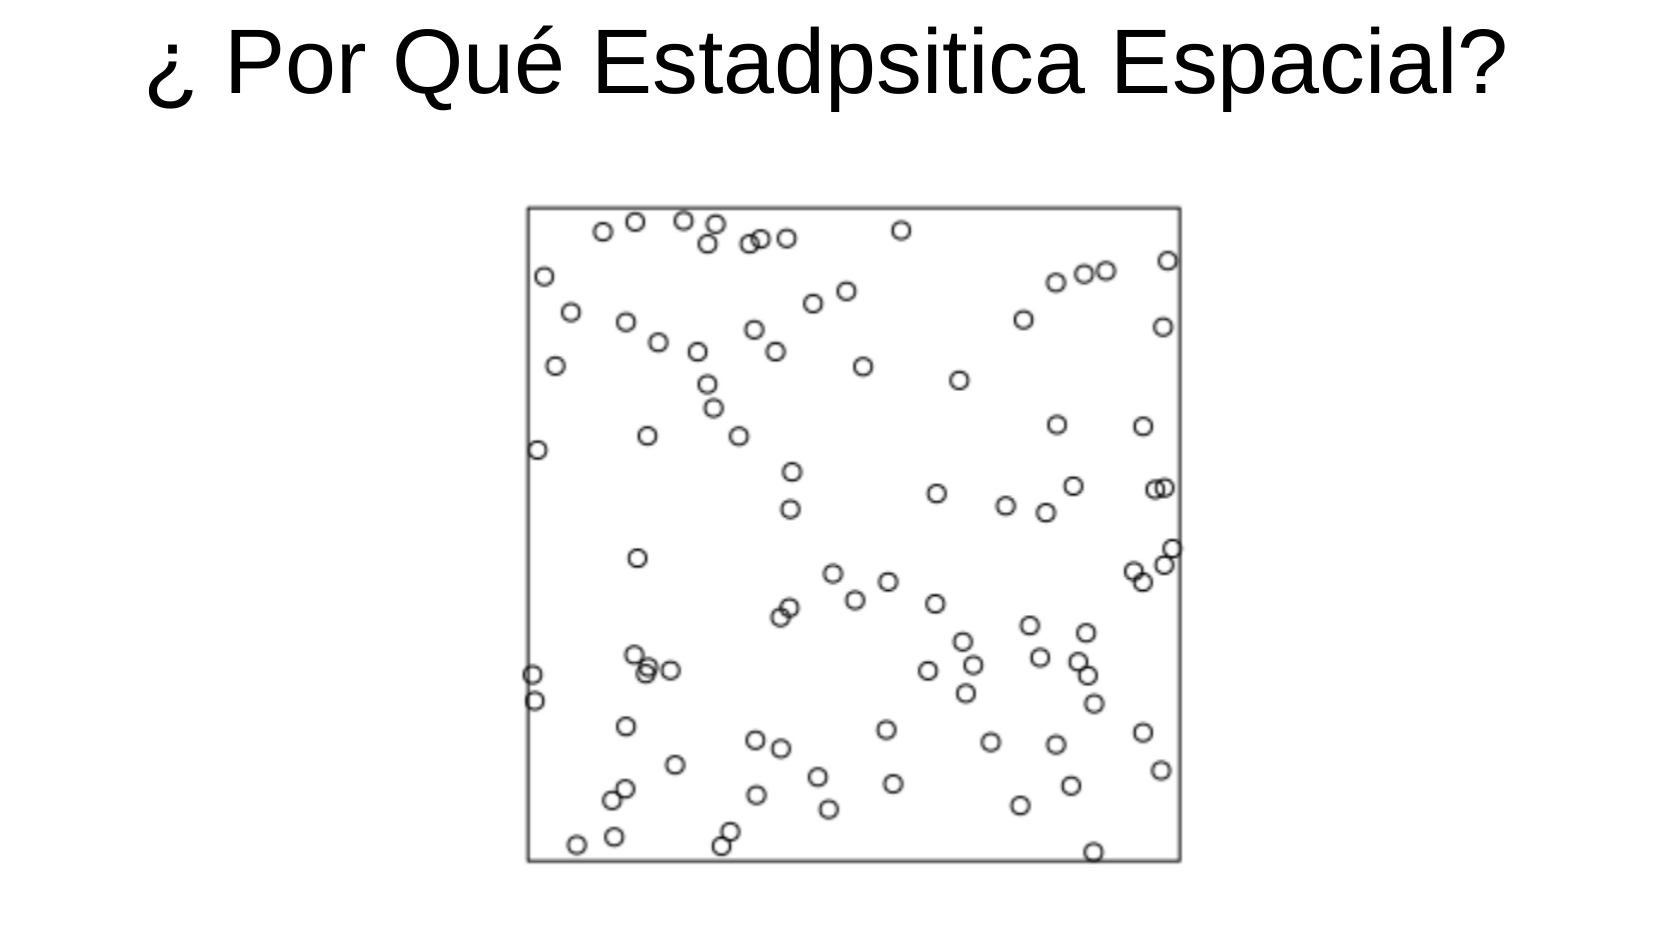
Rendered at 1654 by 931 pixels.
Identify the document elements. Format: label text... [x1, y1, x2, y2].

title ¿ Por Qué Estadpsitica Espacial? [82, 0, 1571, 140]
picture [480, 173, 1241, 909]
